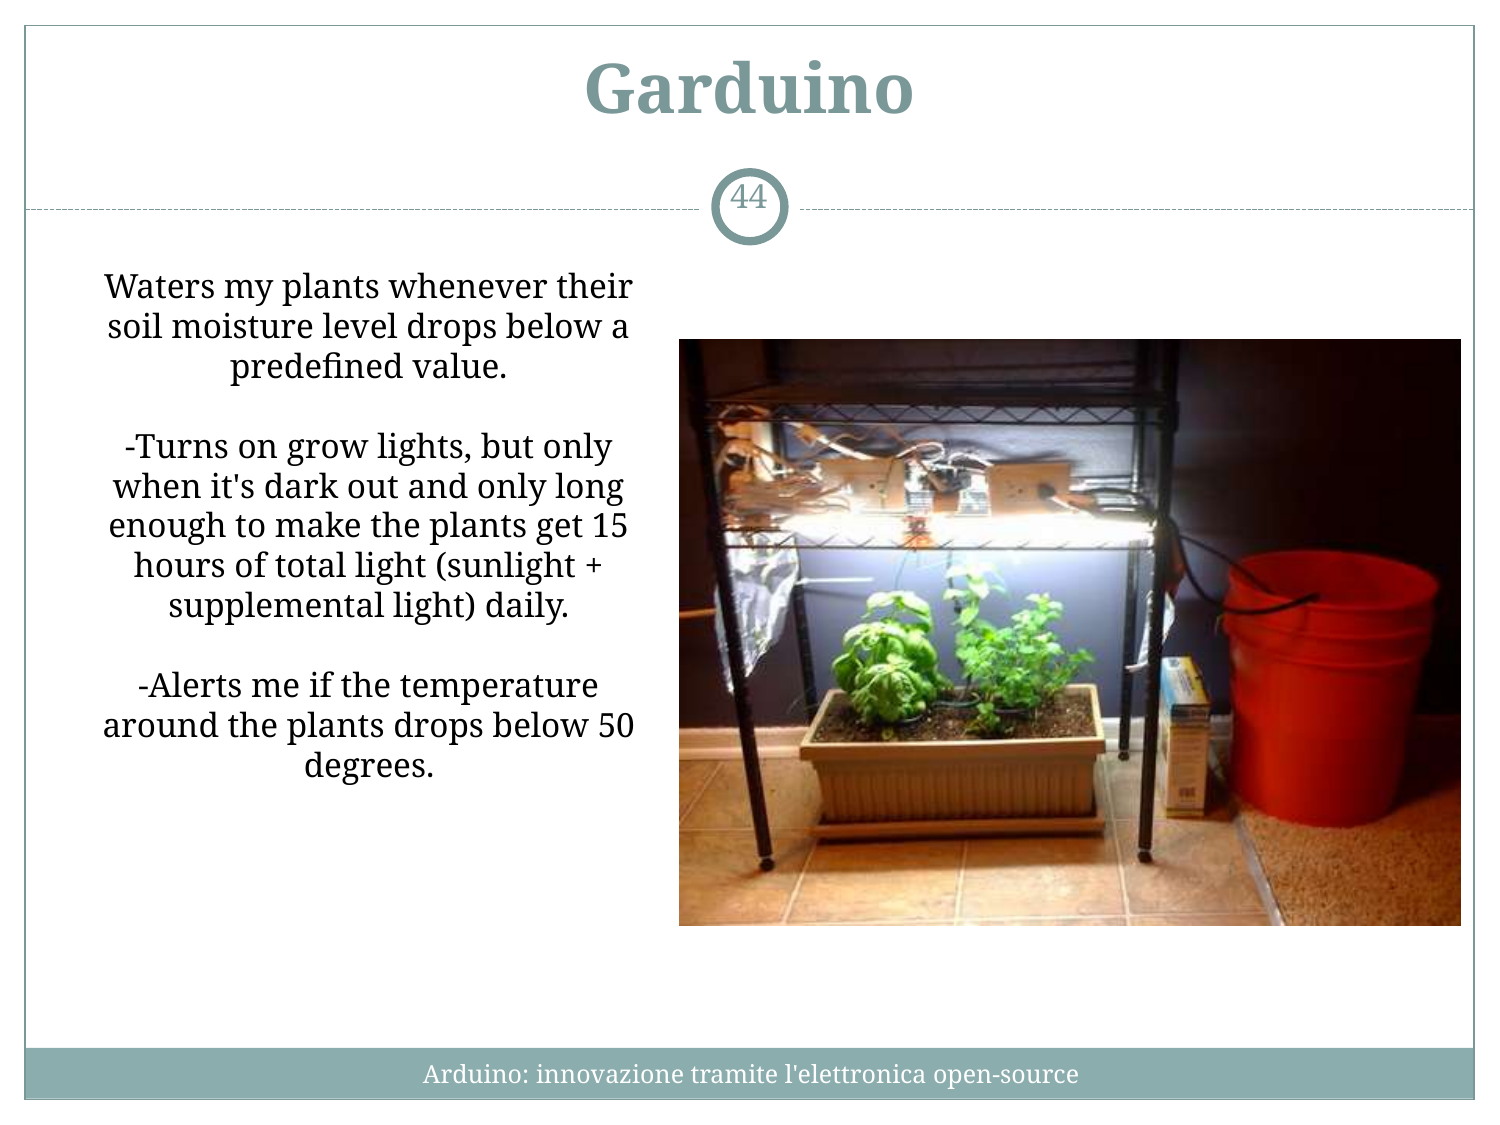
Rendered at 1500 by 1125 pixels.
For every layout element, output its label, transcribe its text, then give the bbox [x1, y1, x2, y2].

footer Arduino: innovazione tramite l'elettronica open-source [50, 1051, 1454, 1112]
slide_number <numero> [715, 168, 791, 241]
text_box Waters my plants whenever their soil moisture level drops below a predefined value. -Turns on grow lights, but only when it's dark out and only long enough to make the plants get 15 hours of total light (sunlight + supplemental light) daily. -Alerts me if the temperature around the plants drops below 50 degrees. [81, 257, 657, 832]
picture [679, 339, 1461, 926]
title Garduino [49, 37, 1450, 162]
